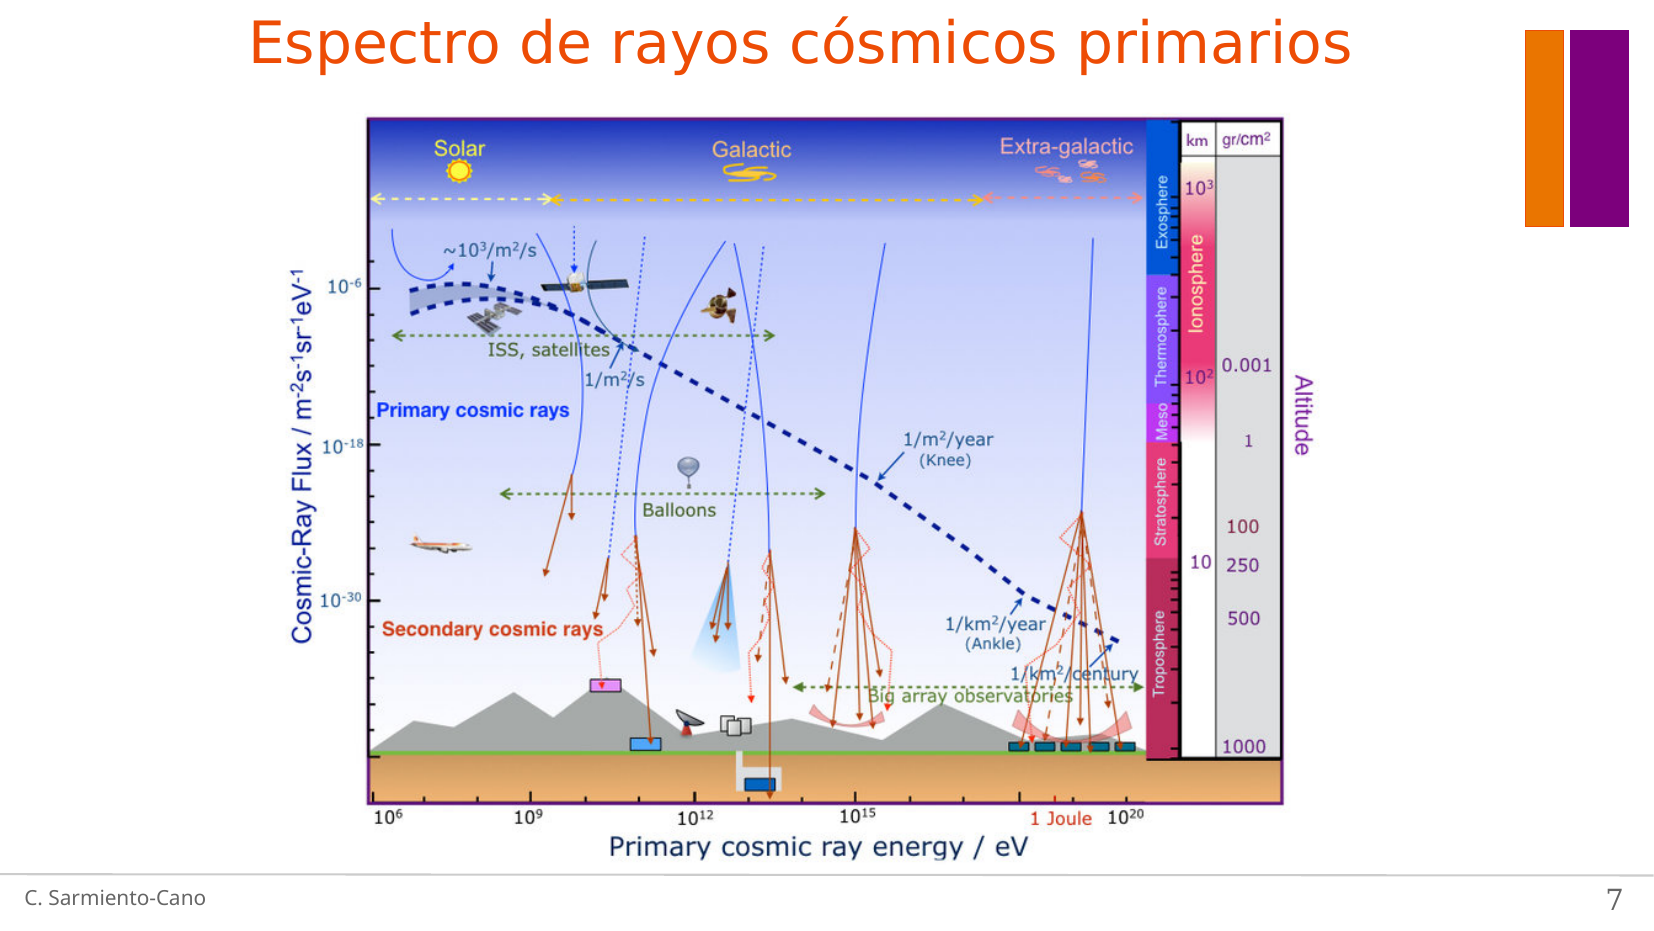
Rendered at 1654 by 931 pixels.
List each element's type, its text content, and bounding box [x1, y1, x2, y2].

picture [276, 93, 1322, 867]
title Espectro de rayos cósmicos primarios [82, 0, 1519, 103]
